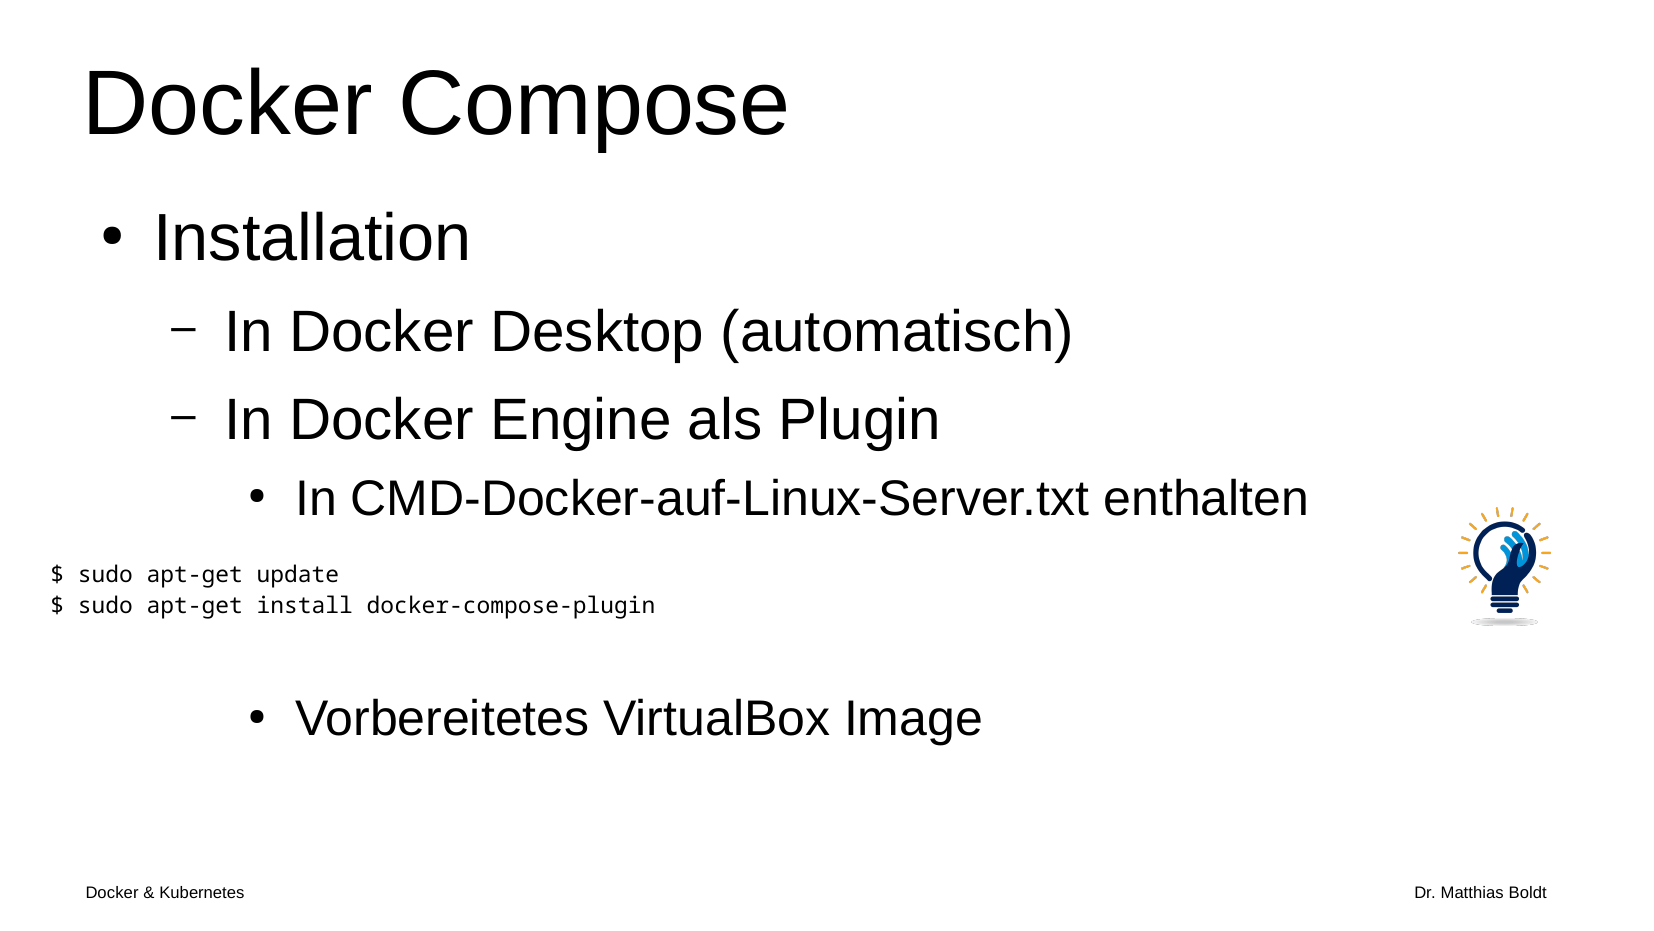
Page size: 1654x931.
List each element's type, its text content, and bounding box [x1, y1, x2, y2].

text_box $ sudo apt-get update $ sudo apt-get install docker-compose-plugin [35, 550, 1394, 650]
text_box Docker & Kubernetes Dr. Matthias Boldt [70, 875, 1563, 910]
picture [1458, 507, 1551, 626]
list Installation In Docker Desktop (automatisch) In Docker Engine als Plugin In CMD-Docker-auf-Linux-Server.txt enthalten Vorbereitetes VirtualBox Image [82, 199, 1453, 845]
title Docker Compose [82, 25, 1571, 181]
